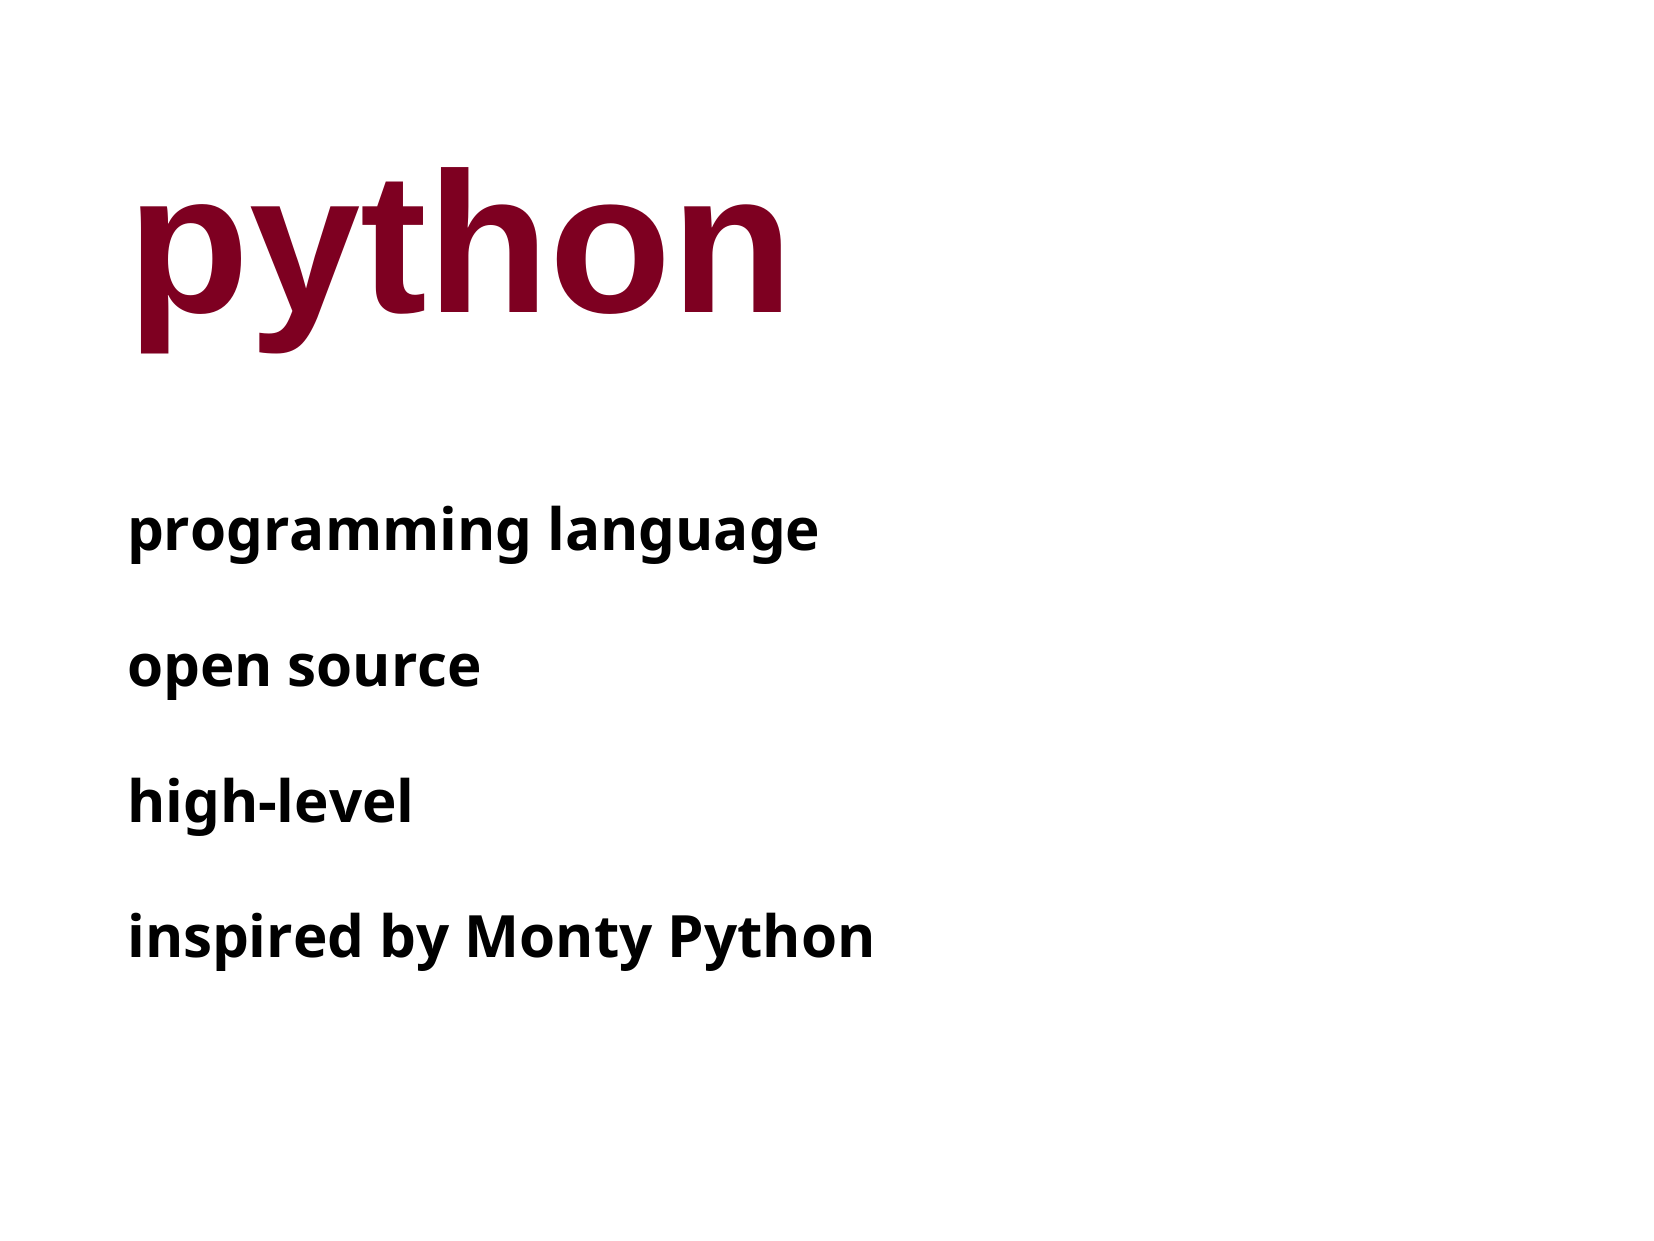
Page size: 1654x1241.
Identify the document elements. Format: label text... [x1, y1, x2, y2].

text_box python [112, 112, 863, 338]
text_box python [168, 223, 212, 295]
text_box programming language open source high-level inspired by Monty Python [112, 487, 1313, 991]
